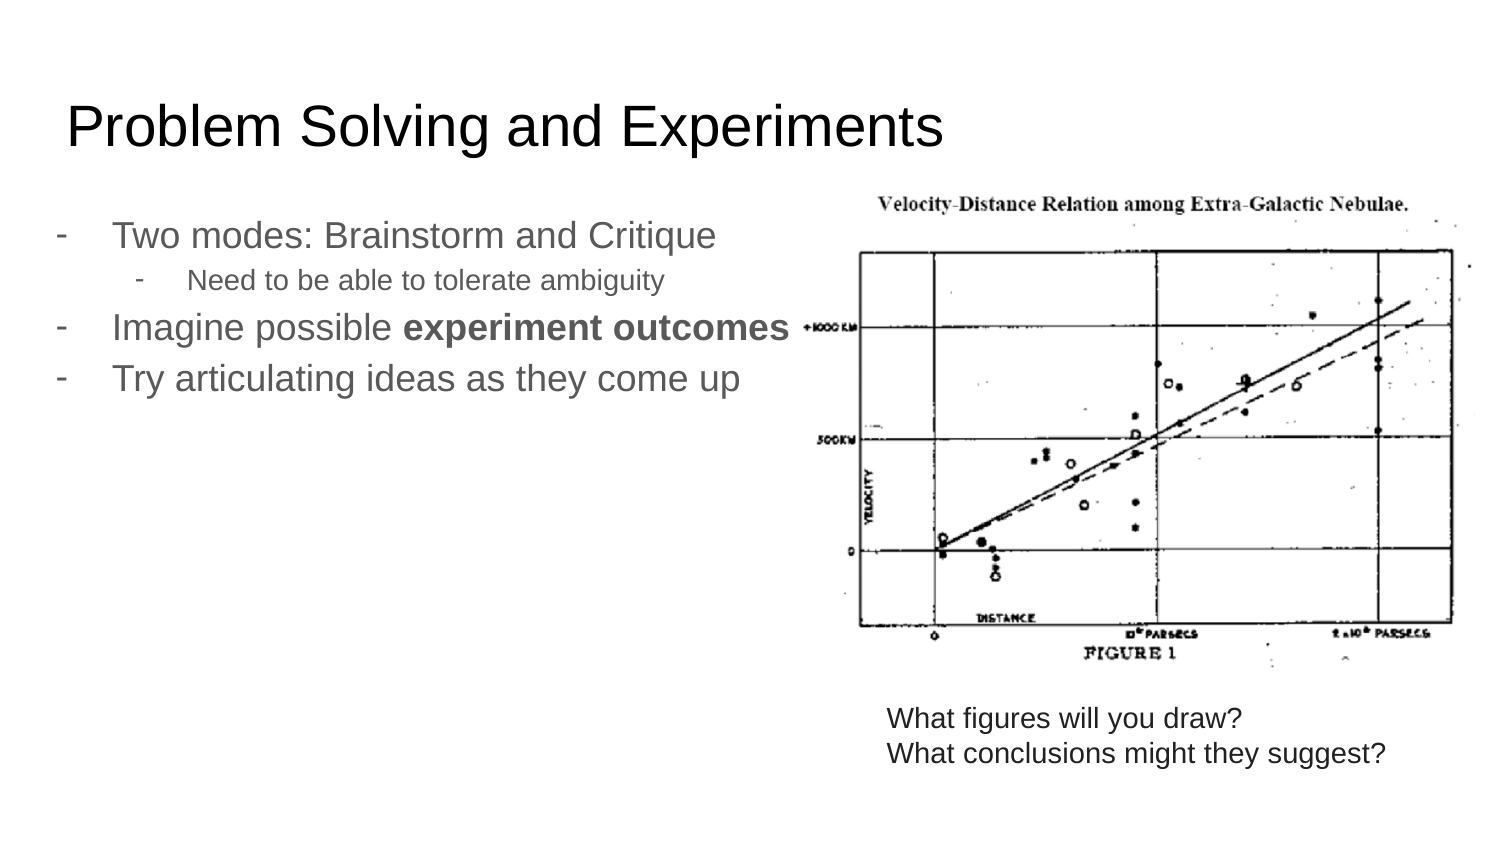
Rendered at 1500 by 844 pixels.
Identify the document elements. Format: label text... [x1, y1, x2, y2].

text_box What figures will you draw? What conclusions might they suggest? [871, 684, 1408, 775]
picture [801, 179, 1475, 673]
list Two modes: Brainstorm and Critique Need to be able to tolerate ambiguity Imagine possible experiment outcomes Try articulating ideas as they come up [21, 189, 801, 469]
title Problem Solving and Experiments [51, 72, 1449, 167]
